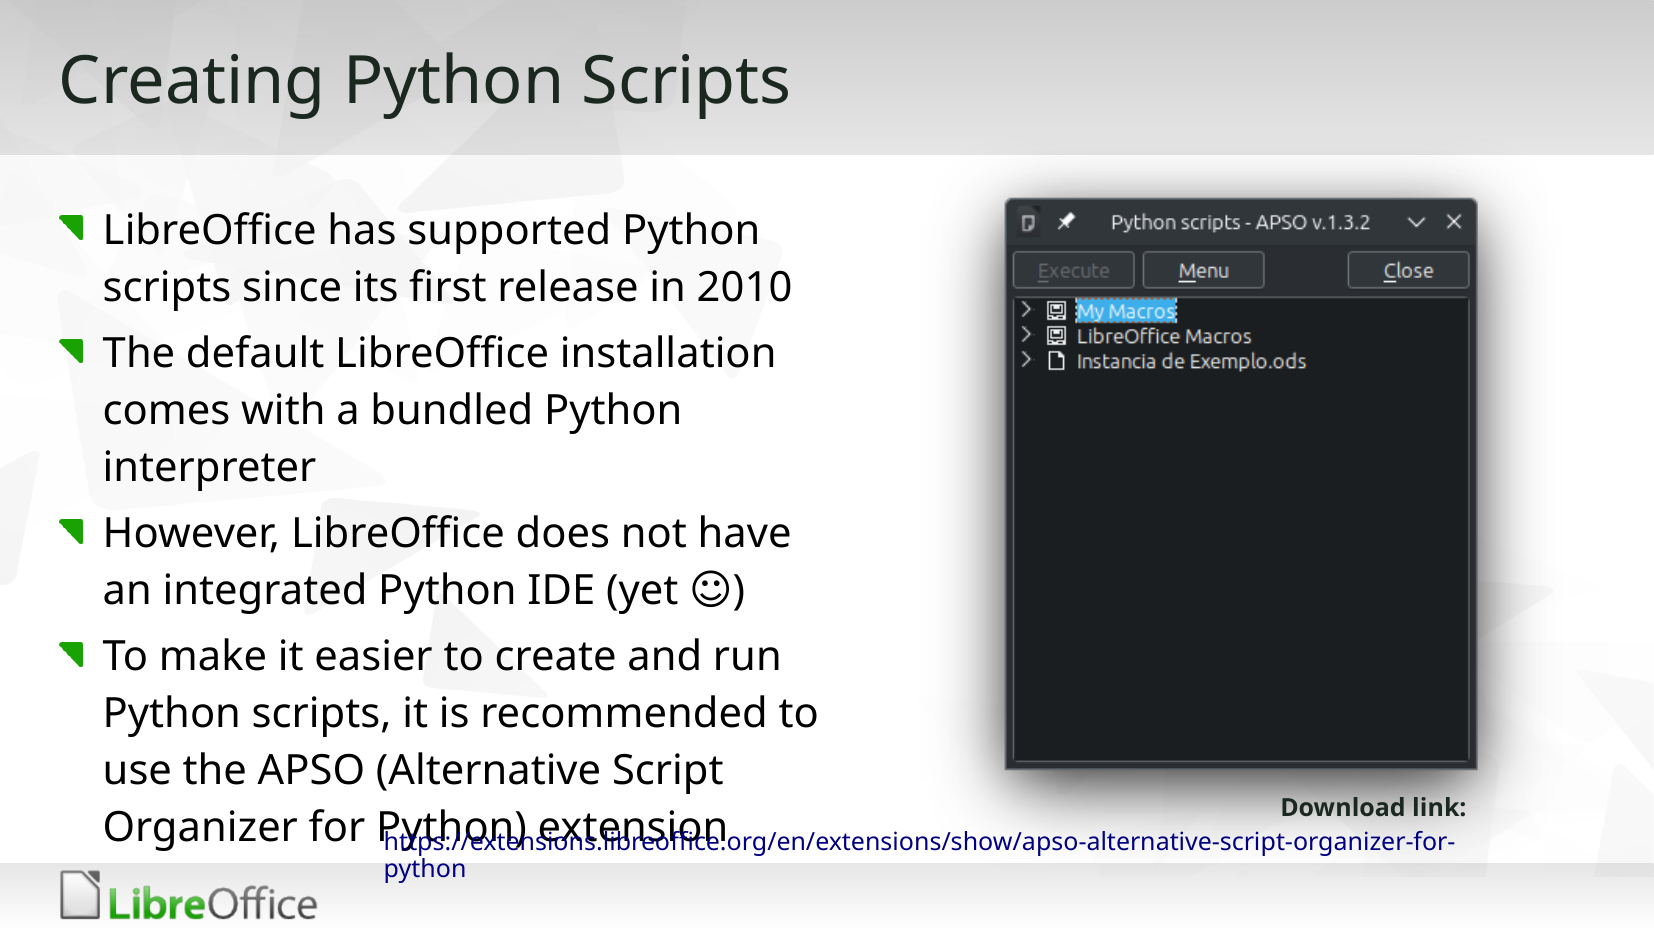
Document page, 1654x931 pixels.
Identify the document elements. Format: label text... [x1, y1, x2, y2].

picture [905, 117, 1654, 889]
picture [41, 851, 337, 931]
picture [0, 0, 783, 698]
list LibreOffice has supported Python scripts since its first release in 2010 The default LibreOffice installation comes with a bundled Python interpreter However, LibreOffice does not have an integrated Python IDE (yet ☺) To make it easier to create and run Python scripts, it is recommended to use the APSO (Alternative Script Organizer for Python) extension [59, 199, 828, 781]
text_box Download link: https://extensions.libreoffice.org/en/extensions/show/apso-alternative-script-organizer-for-python [368, 782, 1482, 858]
title Creating Python Scripts [59, 22, 1595, 133]
